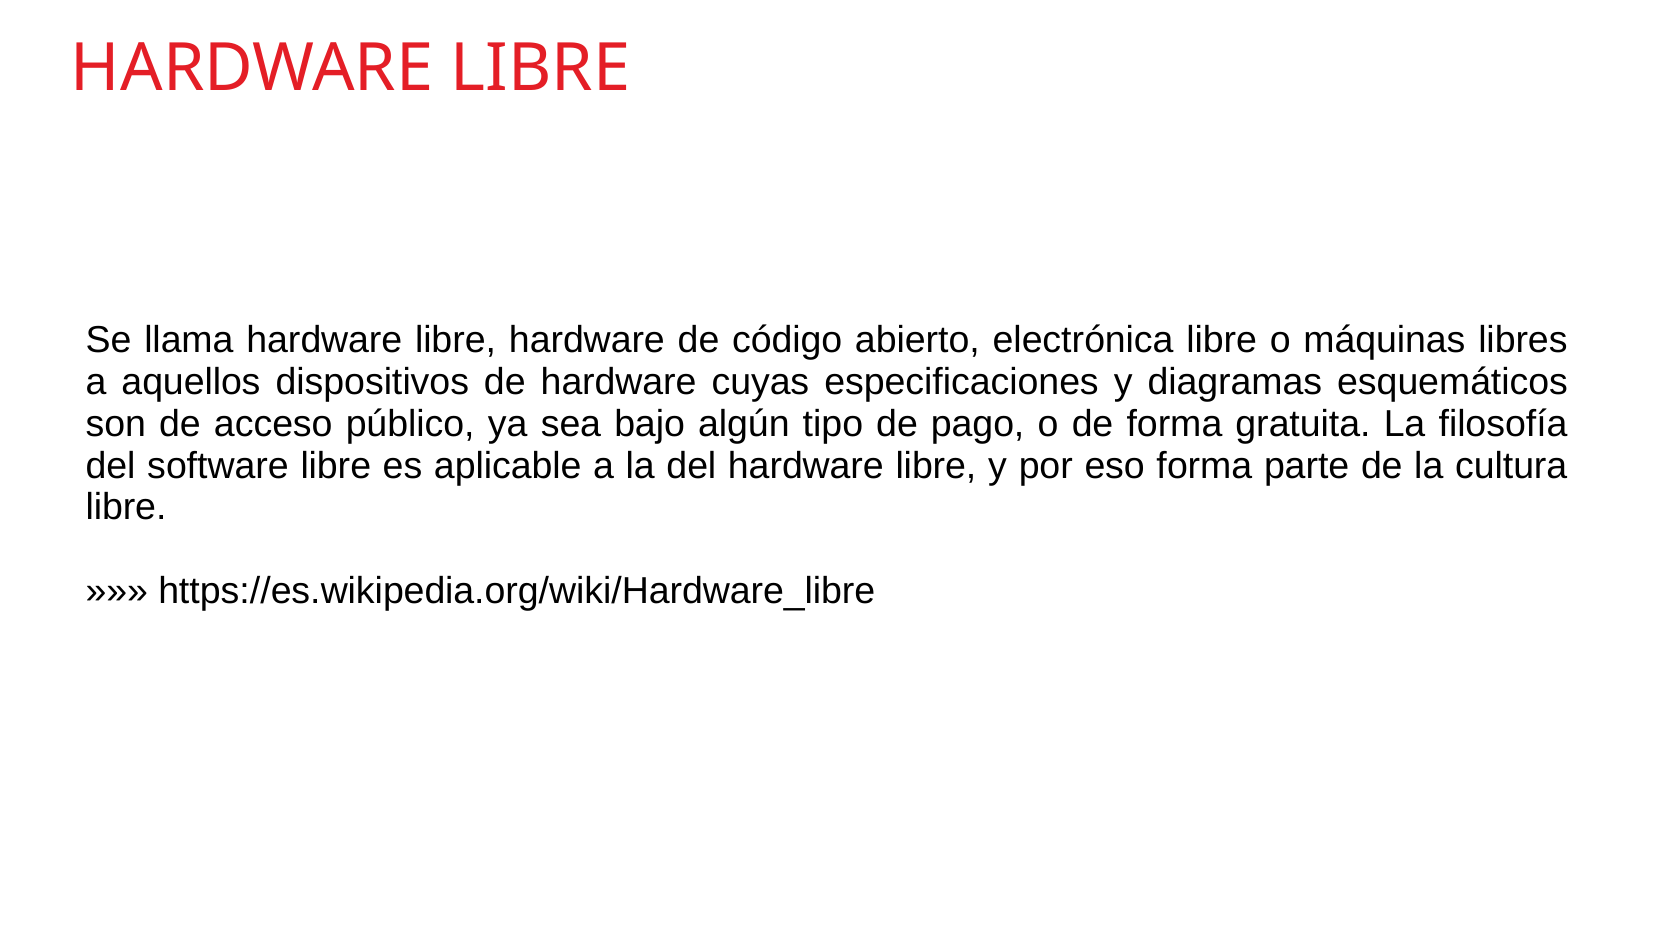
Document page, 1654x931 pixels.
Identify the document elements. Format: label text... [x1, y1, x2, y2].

text_box Se llama hardware libre, hardware de código abierto, electrónica libre o máquinas libres a aquellos dispositivos de hardware cuyas especificaciones y diagramas esquemáticos son de acceso público, ya sea bajo algún tipo de pago, o de forma gratuita. La filosofía del software libre es aplicable a la del hardware libre, y por eso forma parte de la cultura libre. »»» https://es.wikipedia.org/wiki/Hardware_libre [70, 310, 1583, 620]
title HARDWARE LIBRE [70, 11, 1347, 118]
